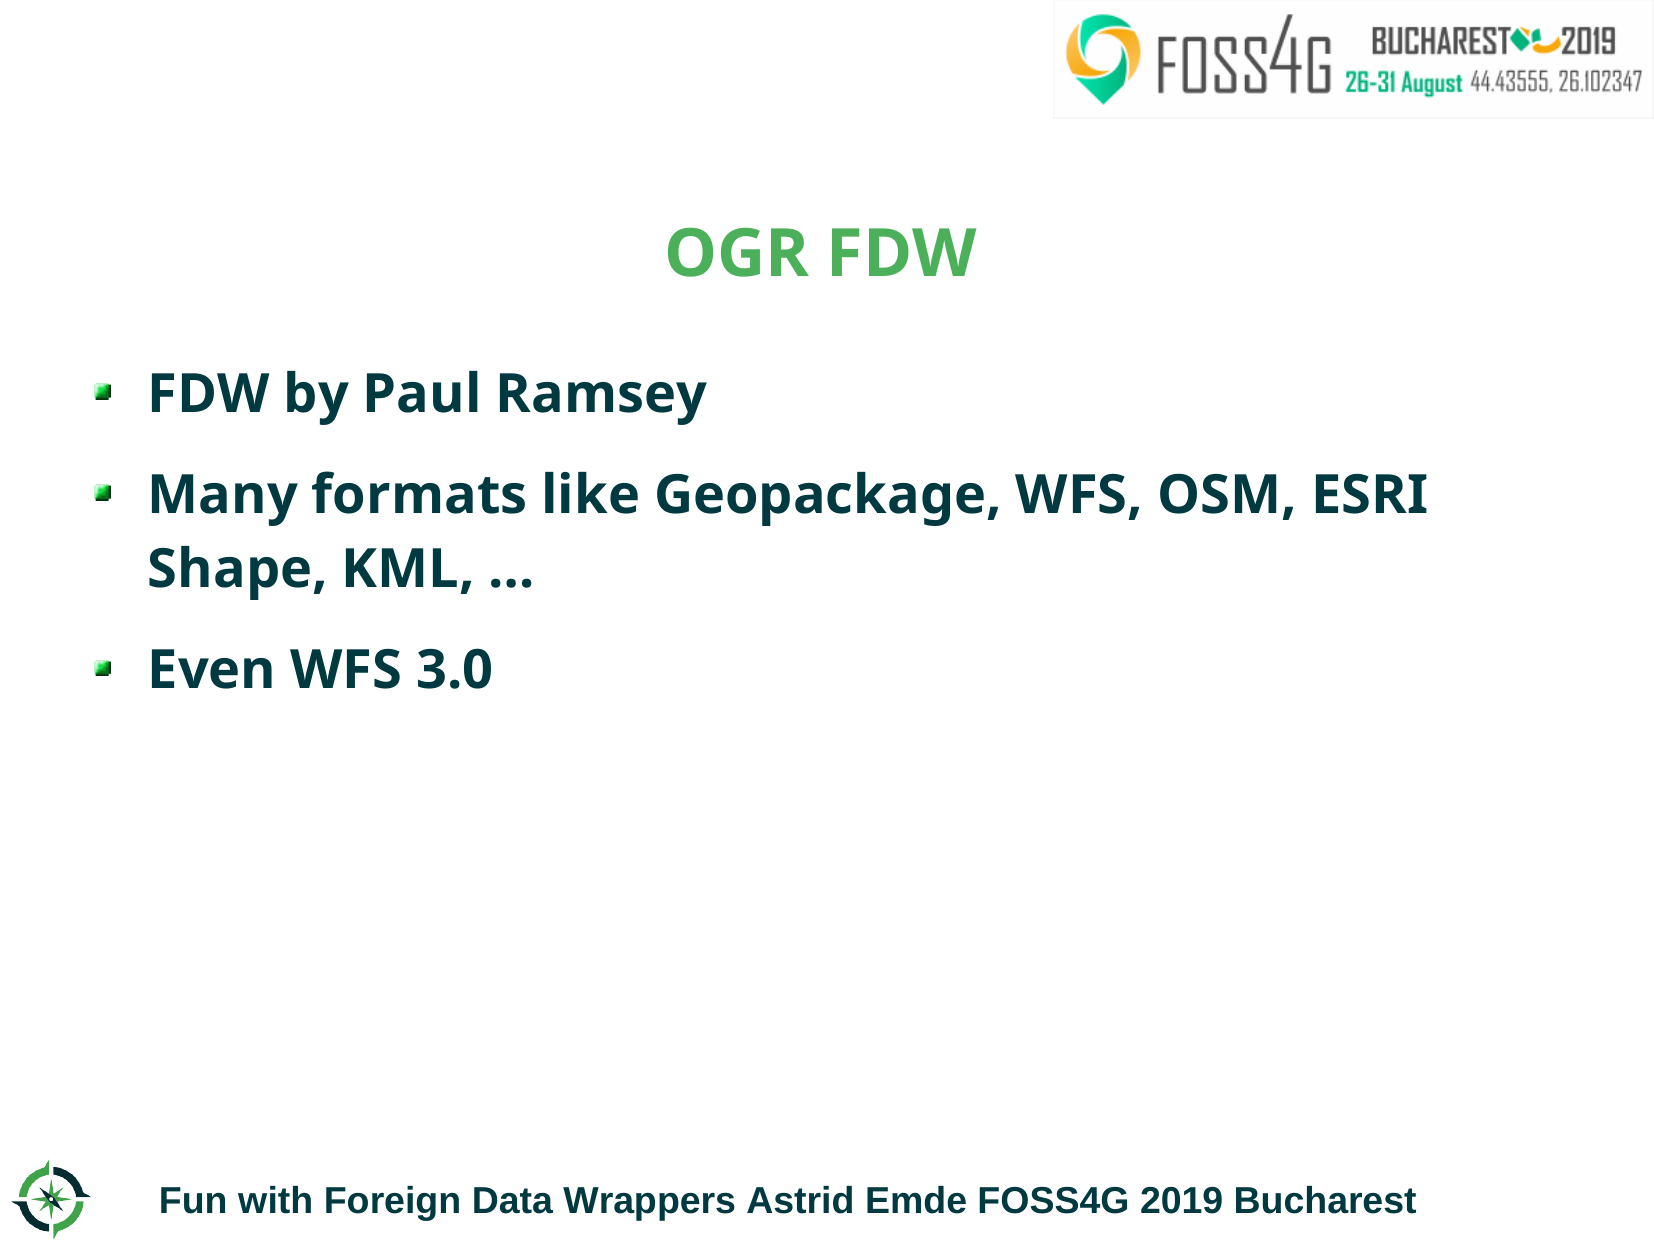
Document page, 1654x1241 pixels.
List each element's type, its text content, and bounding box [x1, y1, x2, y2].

title OGR FDW [76, 177, 1565, 325]
picture [1053, 0, 1654, 119]
list FDW by Paul Ramsey Many formats like Geopackage, WFS, OSM, ESRI Shape, KML, … Even WFS 3.0 [76, 354, 1599, 1173]
picture [10, 1158, 92, 1240]
